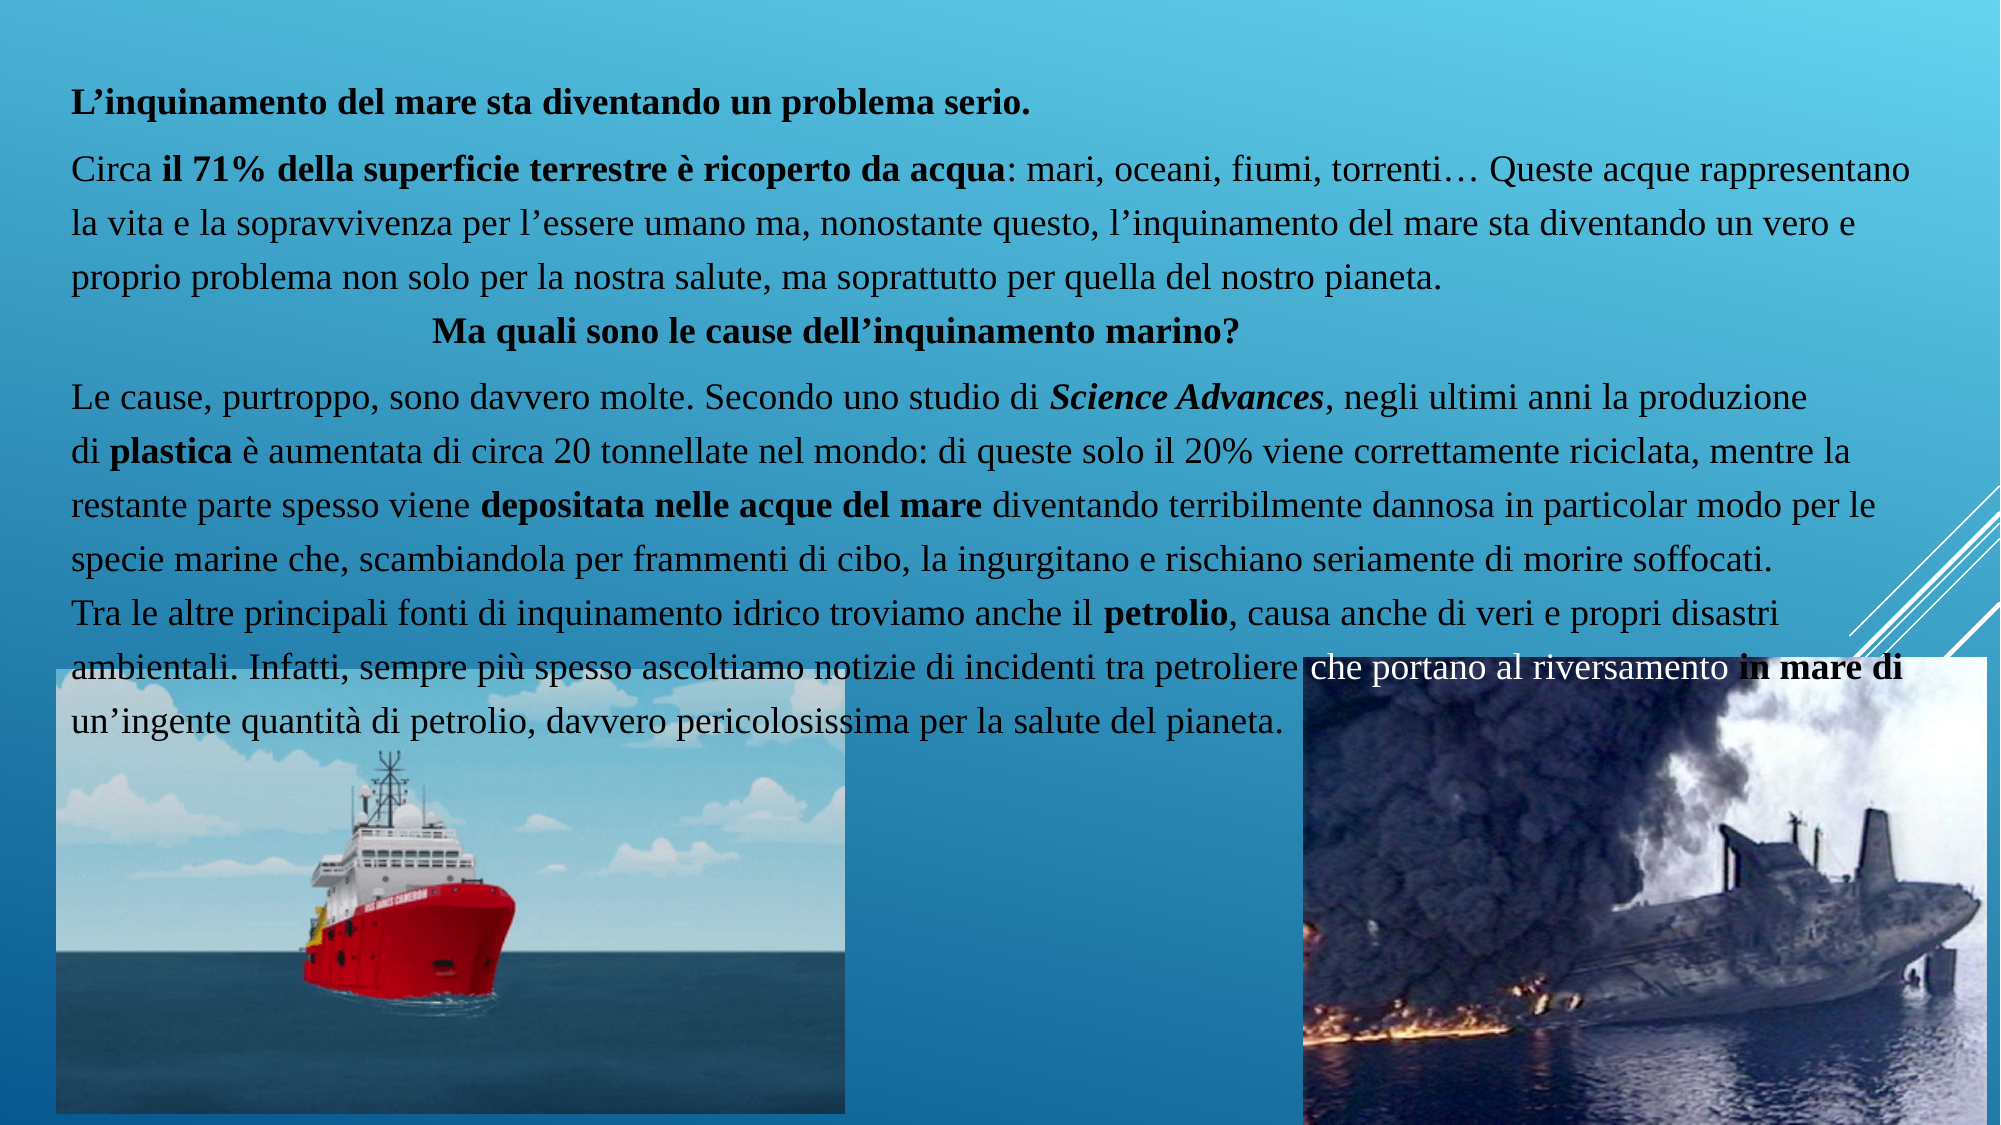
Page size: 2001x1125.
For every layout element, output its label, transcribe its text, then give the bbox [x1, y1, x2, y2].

picture [56, 824, 845, 1114]
picture [1303, 657, 1987, 1125]
list L’inquinamento del mare sta diventando un problema serio. Circa il 71% della superficie terrestre è ricoperto da acqua: mari, oceani, fiumi, torrenti… Queste acque rappresentano la vita e la sopravvivenza per l’essere umano ma, nonostante questo, l’inquinamento del mare sta diventando un vero e proprio problema non solo per la nostra salute, ma soprattutto per quella del nostro pianeta. Ma quali sono le cause dell’inquinamento marino? Le cause, purtroppo, sono davvero molte. Secondo uno studio di Science Advances, negli ultimi anni la produzione di plastica è aumentata di circa 20 tonnellate nel mondo: di queste solo il 20% viene correttamente riciclata, mentre la restante parte spesso viene depositata nelle acque del mare diventando terribilmente dannosa in particolar modo per le specie marine che, scambiandola per frammenti di cibo, la ingurgitano e rischiano seriamente di morire soffocati. Tra le altre principali fonti di inquinamento idrico troviamo anche il petrolio, causa anche di veri e propri disastri ambientali. Infatti, sempre più spesso ascoltiamo notizie di incidenti tra petroliere che portano al riversamento in mare di un’ingente quantità di petrolio, davvero pericolosissima per la salute del pianeta. [56, 39, 1964, 824]
